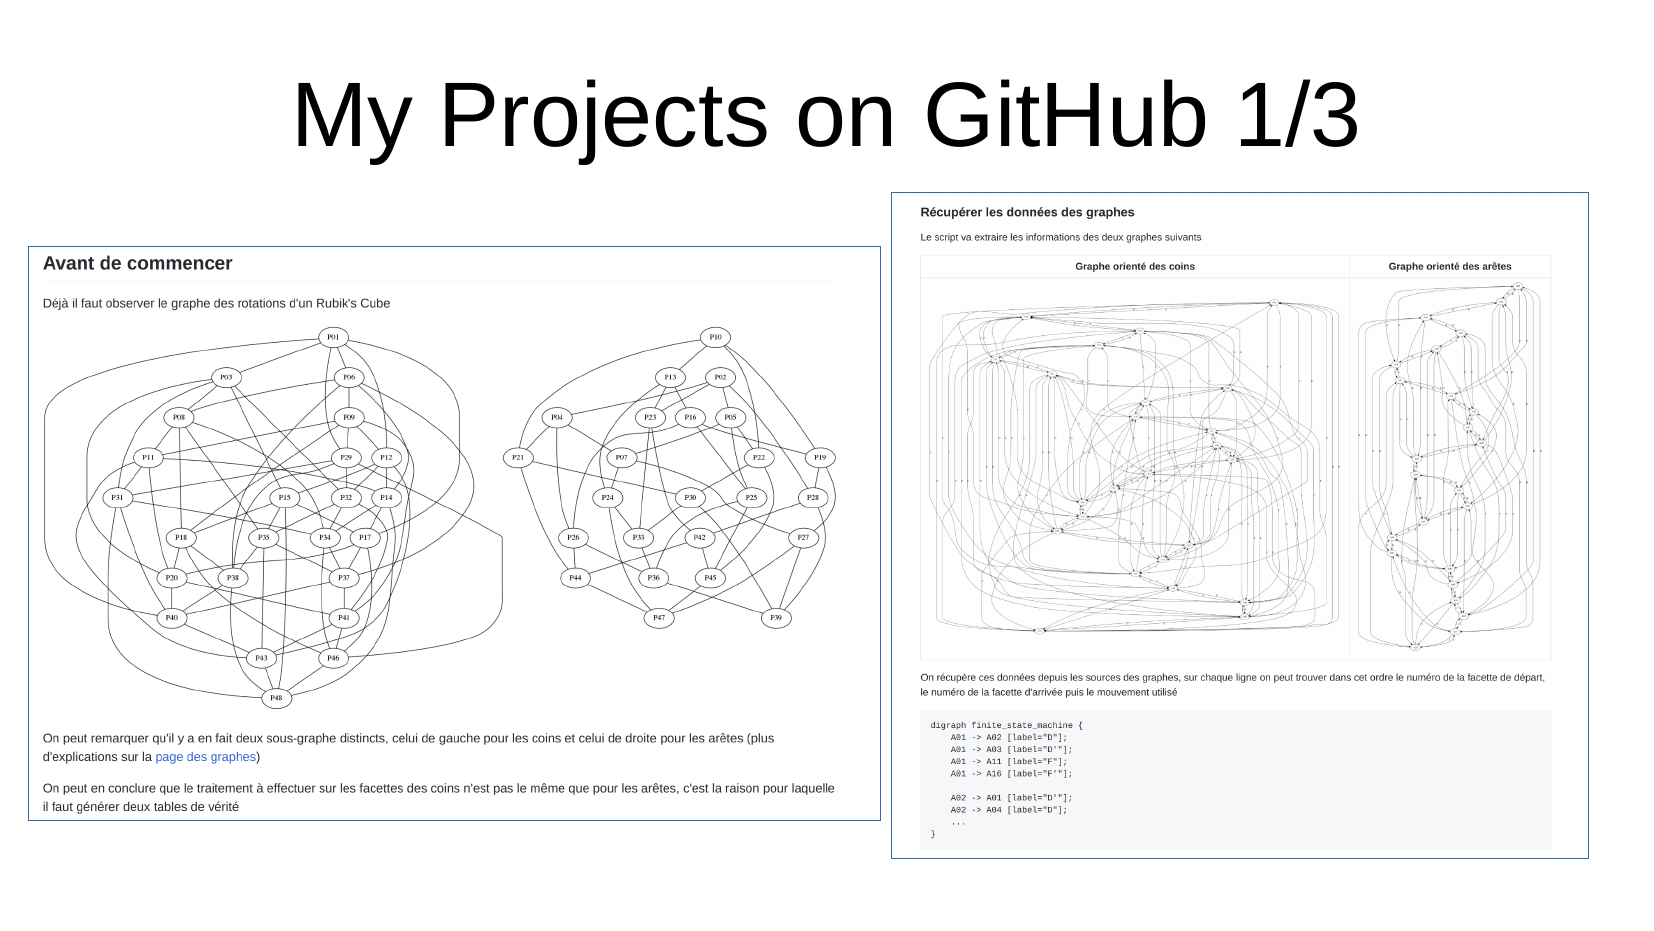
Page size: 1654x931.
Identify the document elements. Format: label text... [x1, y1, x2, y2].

picture [28, 246, 881, 821]
picture [891, 192, 1589, 859]
title My Projects on GitHub 1/3 [82, 37, 1571, 193]
